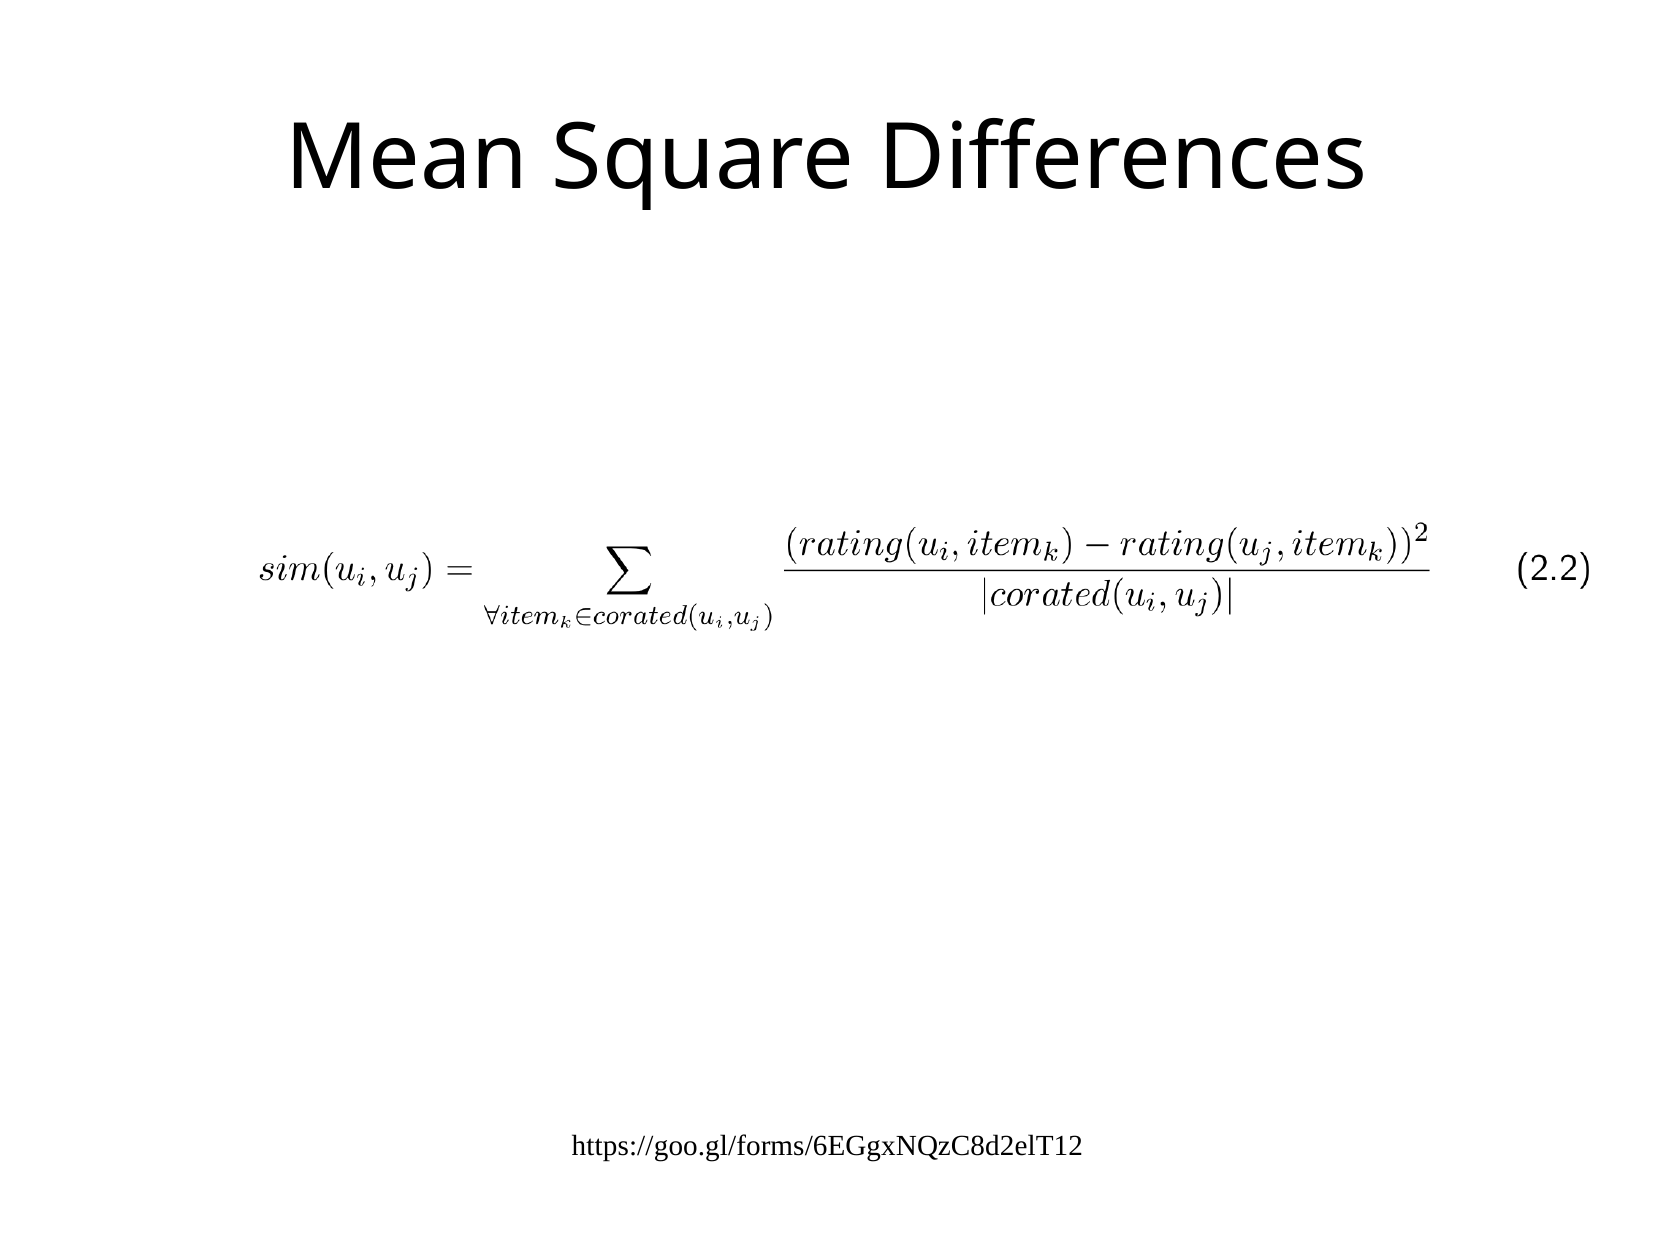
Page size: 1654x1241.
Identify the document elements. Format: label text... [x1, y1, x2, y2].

title Mean Square Differences [82, 49, 1571, 257]
picture [108, 480, 1597, 672]
